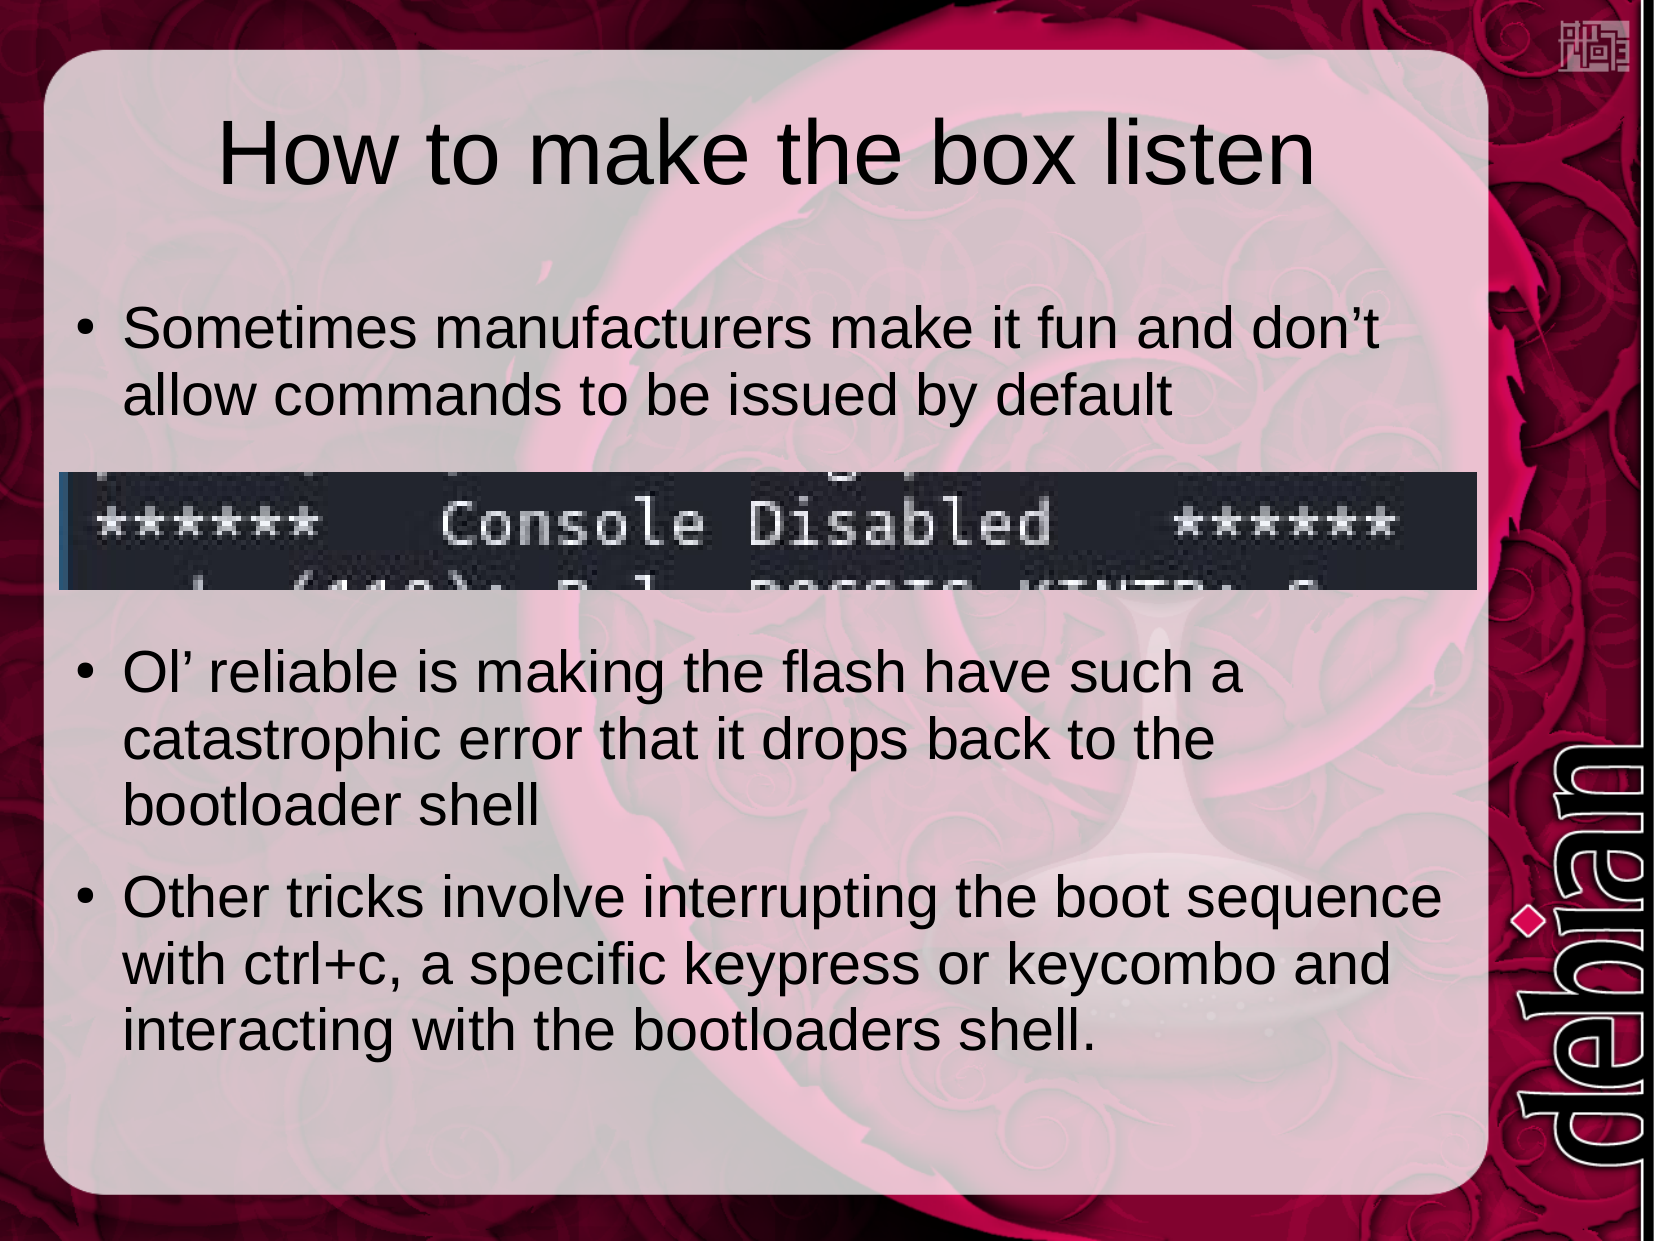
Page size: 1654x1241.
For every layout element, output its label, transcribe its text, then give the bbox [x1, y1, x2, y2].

list Sometimes manufacturers make it fun and don’t allow commands to be issued by default Ol’ reliable is making the flash have such a catastrophic error that it drops back to the bootloader shell Other tricks involve interrupting the boot sequence with ctrl+c, a specific keypress or keycombo and interacting with the bootloaders shell. [59, 590, 1477, 1114]
picture [0, 0, 1654, 1241]
title How to make the box listen [59, 49, 1477, 257]
list Sometimes manufacturers make it fun and don’t allow commands to be issued by default Ol’ reliable is making the flash have such a catastrophic error that it drops back to the bootloader shell Other tricks involve interrupting the boot sequence with ctrl+c, a specific keypress or keycombo and interacting with the bootloaders shell. [59, 295, 1477, 472]
